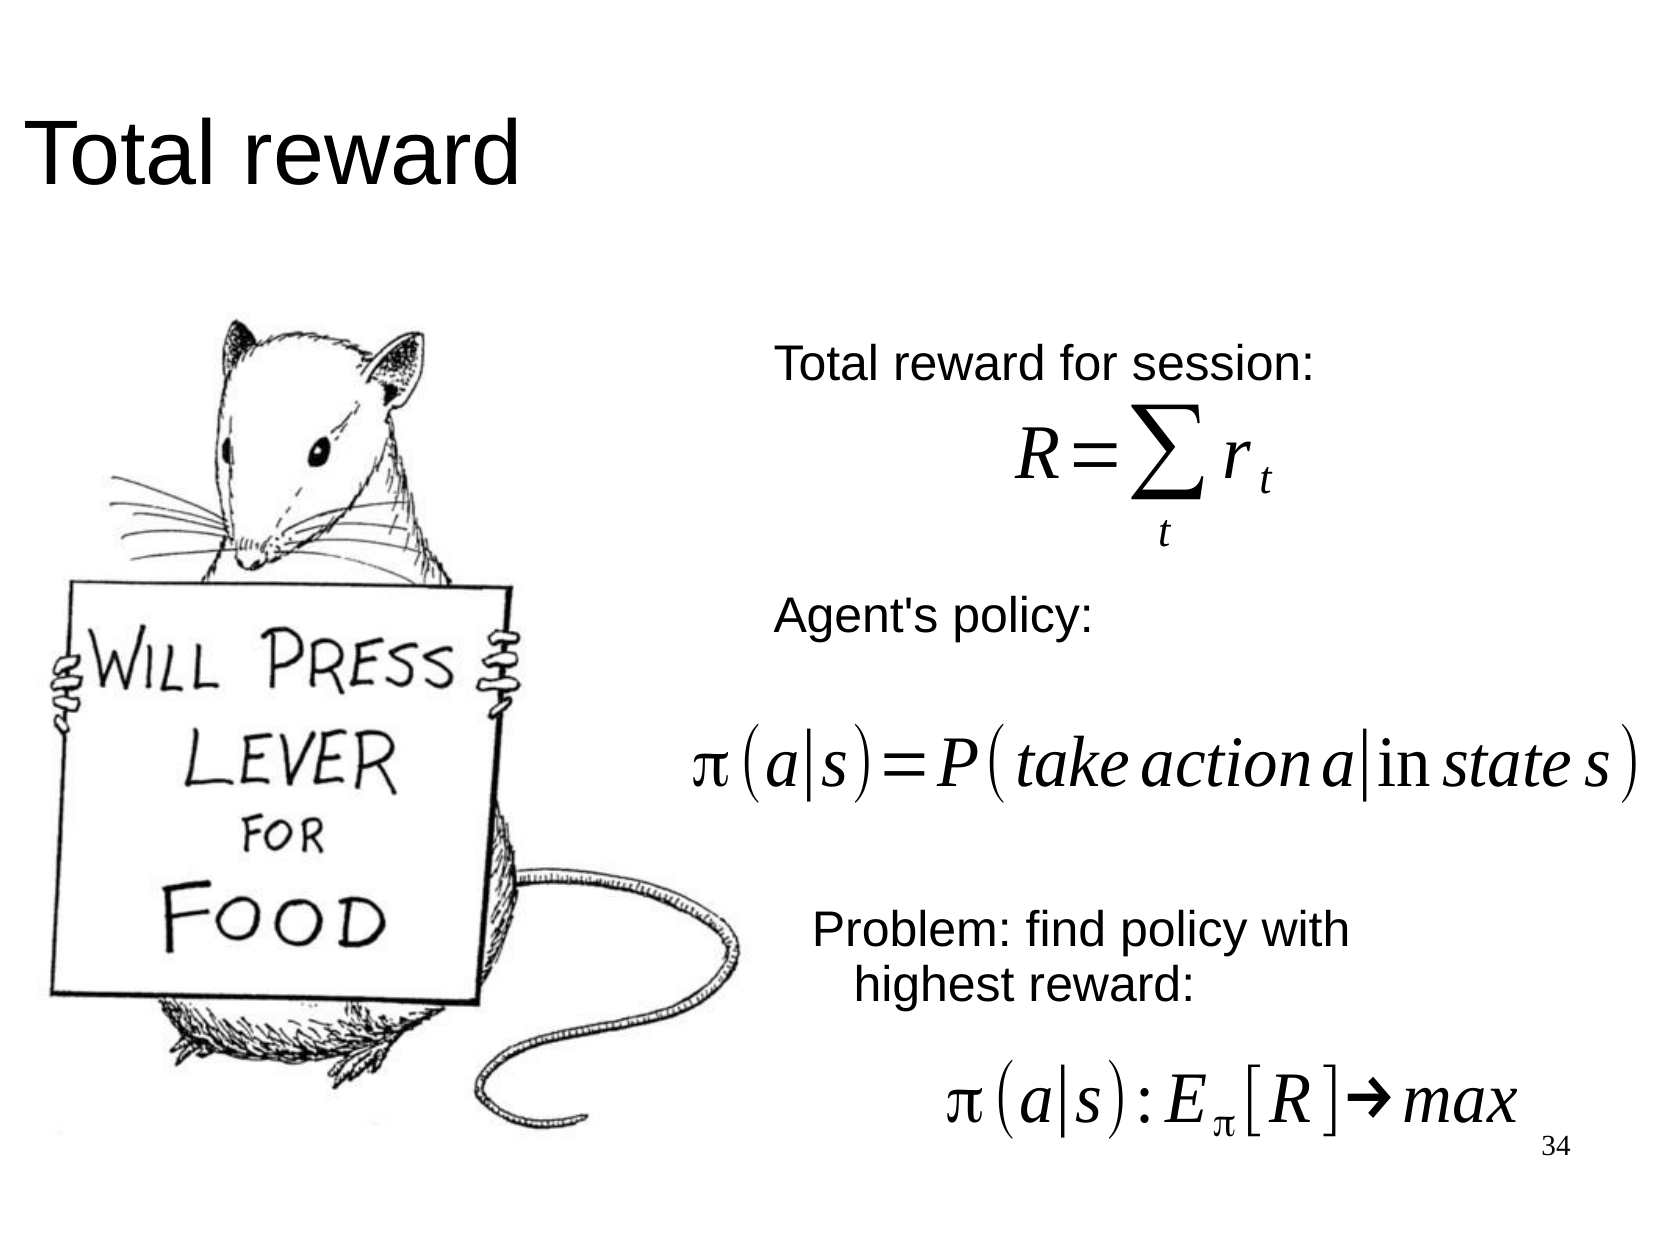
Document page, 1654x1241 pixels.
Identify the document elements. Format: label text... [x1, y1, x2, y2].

chart [928, 1054, 1539, 1142]
chart [674, 717, 1654, 806]
text_box Problem: find policy with highest reward: [776, 900, 1654, 1013]
picture [0, 250, 761, 1241]
text_box Agent's policy: [738, 563, 1654, 667]
text_box Total reward for session: [738, 334, 1654, 448]
chart [992, 396, 1291, 556]
title Total reward [23, 49, 1512, 257]
